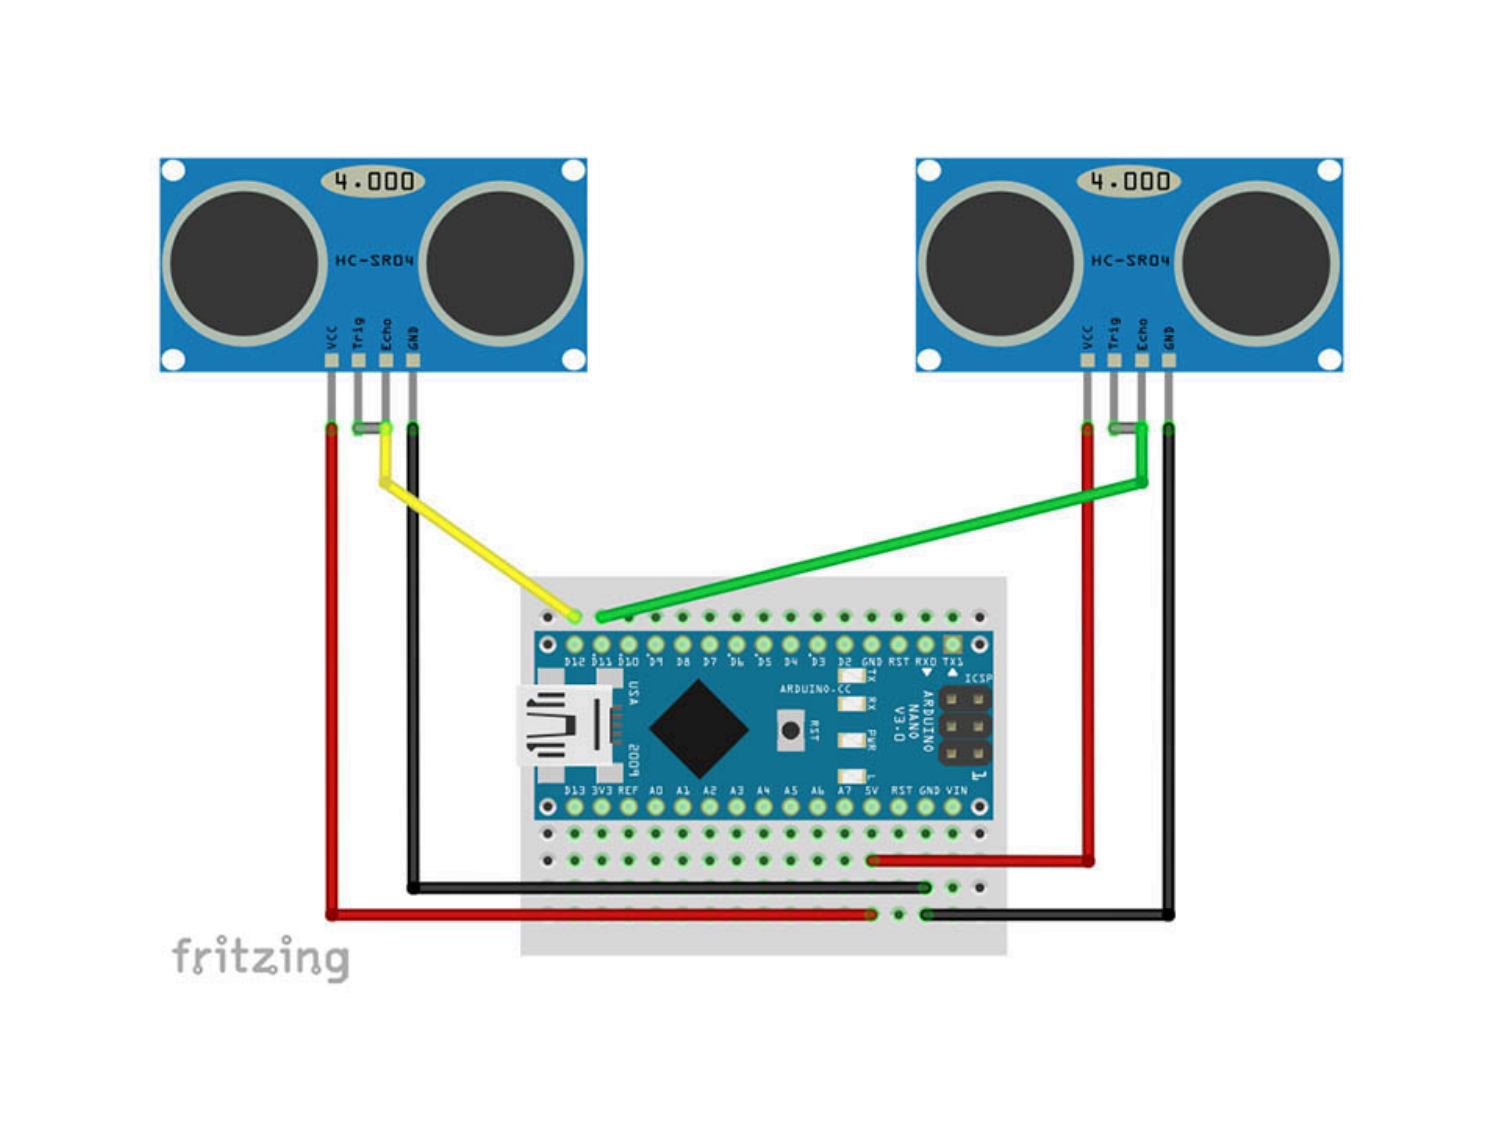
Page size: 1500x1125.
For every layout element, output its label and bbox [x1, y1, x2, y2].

picture [125, 132, 1376, 993]
